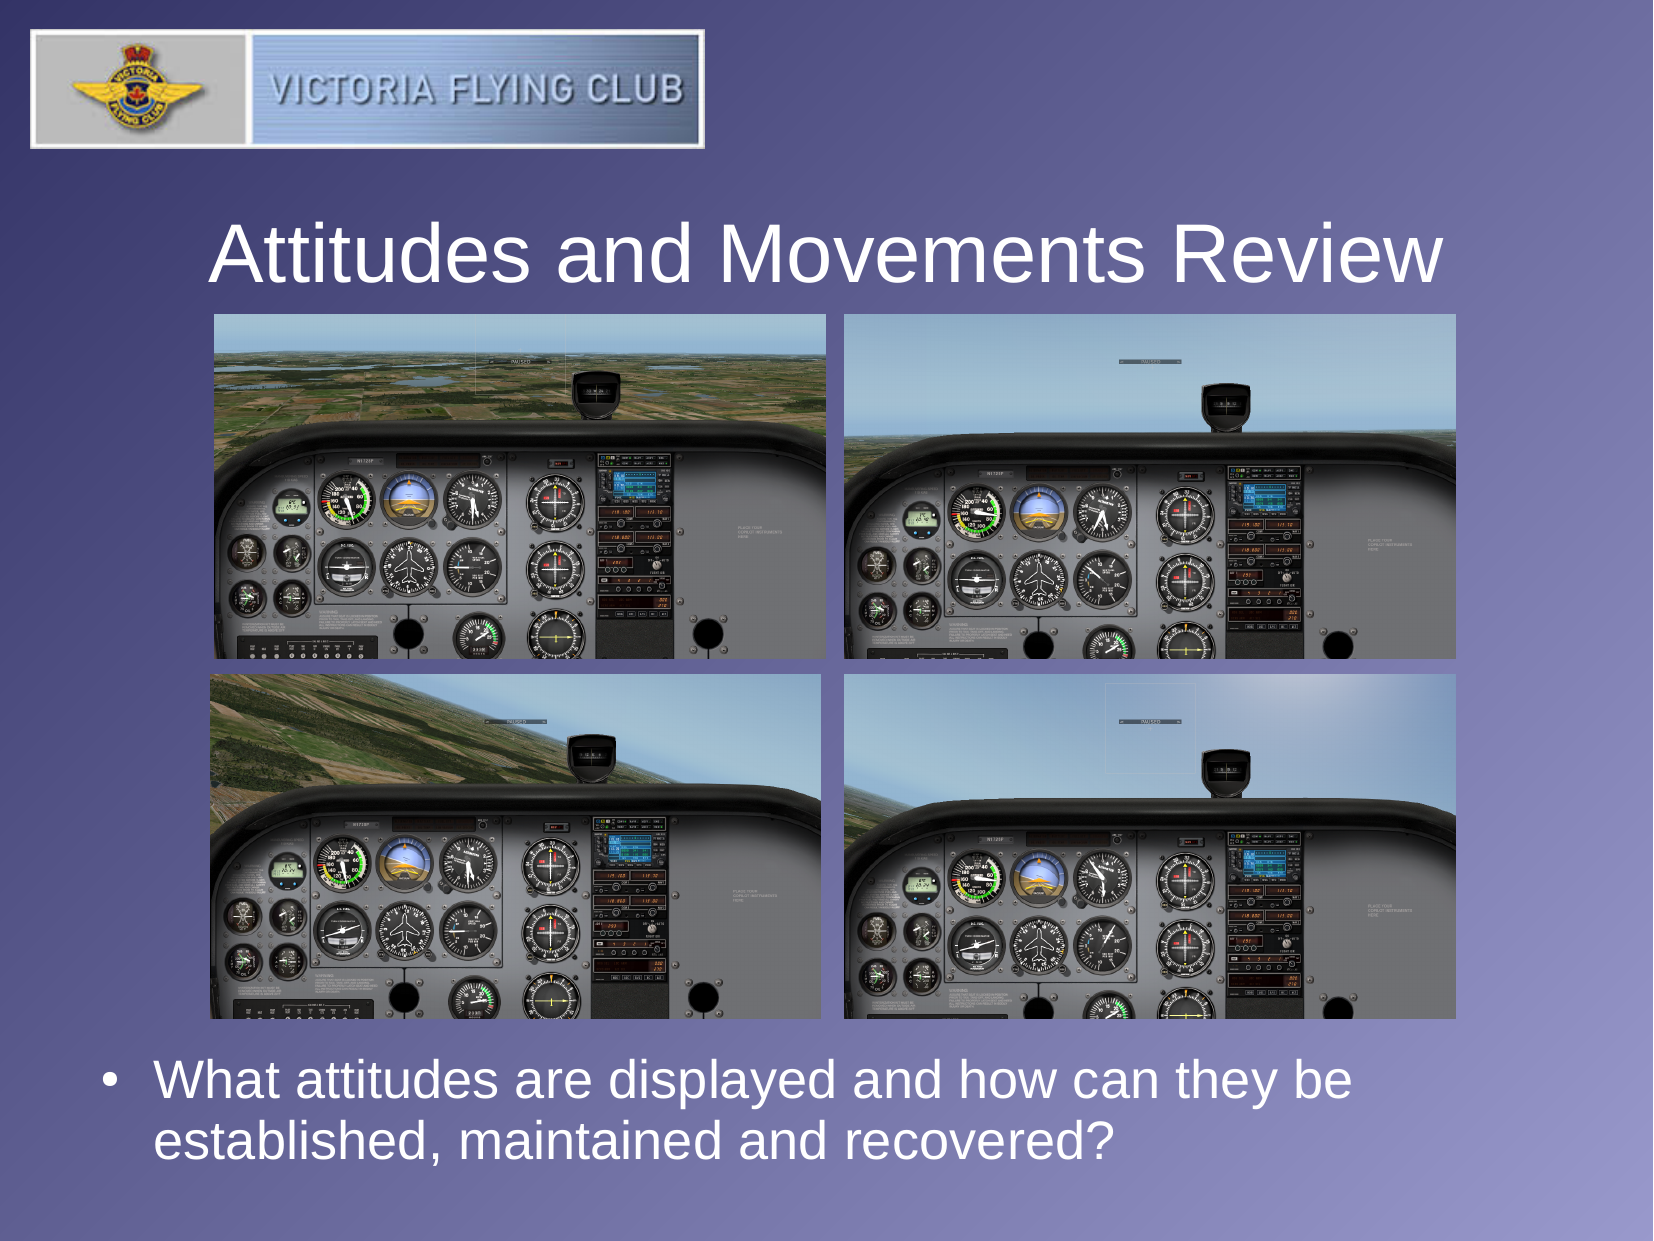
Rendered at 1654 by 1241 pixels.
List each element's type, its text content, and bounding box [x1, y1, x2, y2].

picture [210, 674, 821, 1019]
picture [214, 314, 826, 659]
title Attitudes and Movements Review [82, 150, 1571, 358]
picture [30, 29, 705, 149]
picture [844, 674, 1456, 1019]
list What attitudes are displayed and how can they be established, maintained and recovered? [82, 1050, 1571, 1201]
picture [844, 314, 1456, 659]
